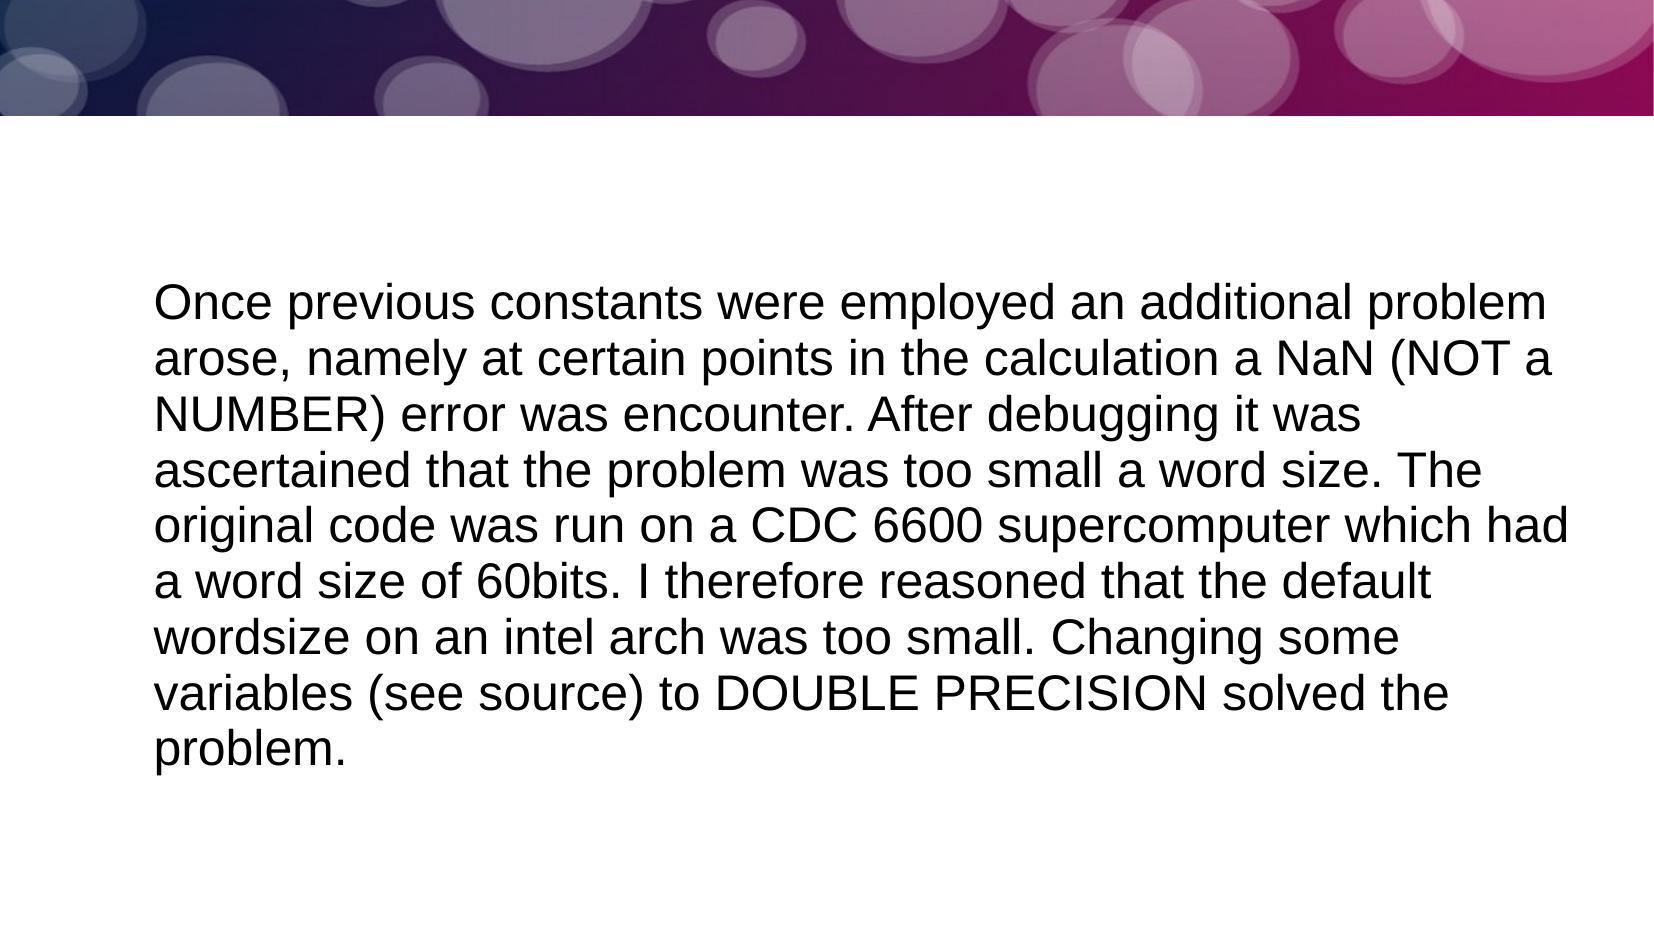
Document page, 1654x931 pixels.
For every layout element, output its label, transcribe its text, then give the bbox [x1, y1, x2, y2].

picture [0, 0, 1654, 116]
list Once previous constants were employed an additional problem arose, namely at certain points in the calculation a NaN (NOT a NUMBER) error was encounter. After debugging it was ascertained that the problem was too small a word size. The original code was run on a CDC 6600 supercomputer which had a word size of 60bits. I therefore reasoned that the default wordsize on an intel arch was too small. Changing some variables (see source) to DOUBLE PRECISION solved the problem. [82, 274, 1571, 815]
